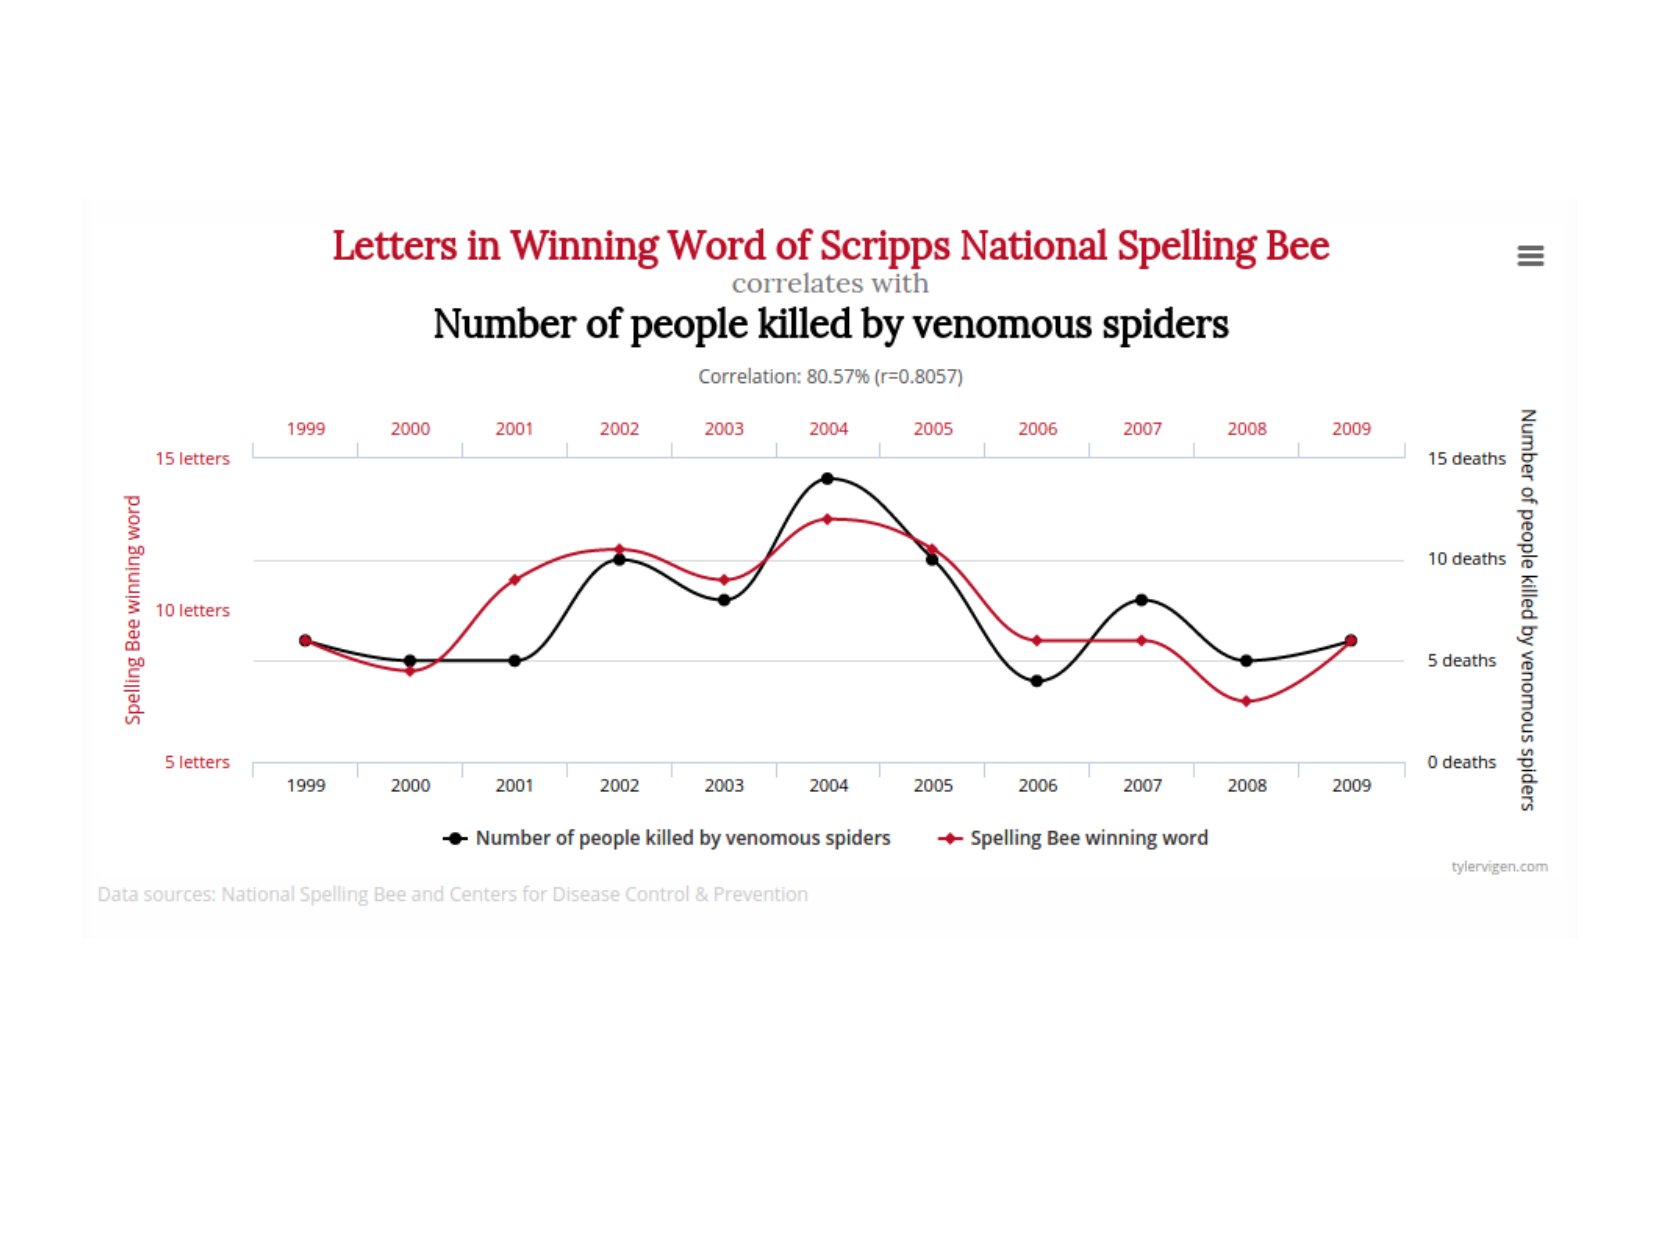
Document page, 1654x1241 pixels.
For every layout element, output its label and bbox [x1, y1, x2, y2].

picture [82, 199, 1578, 939]
